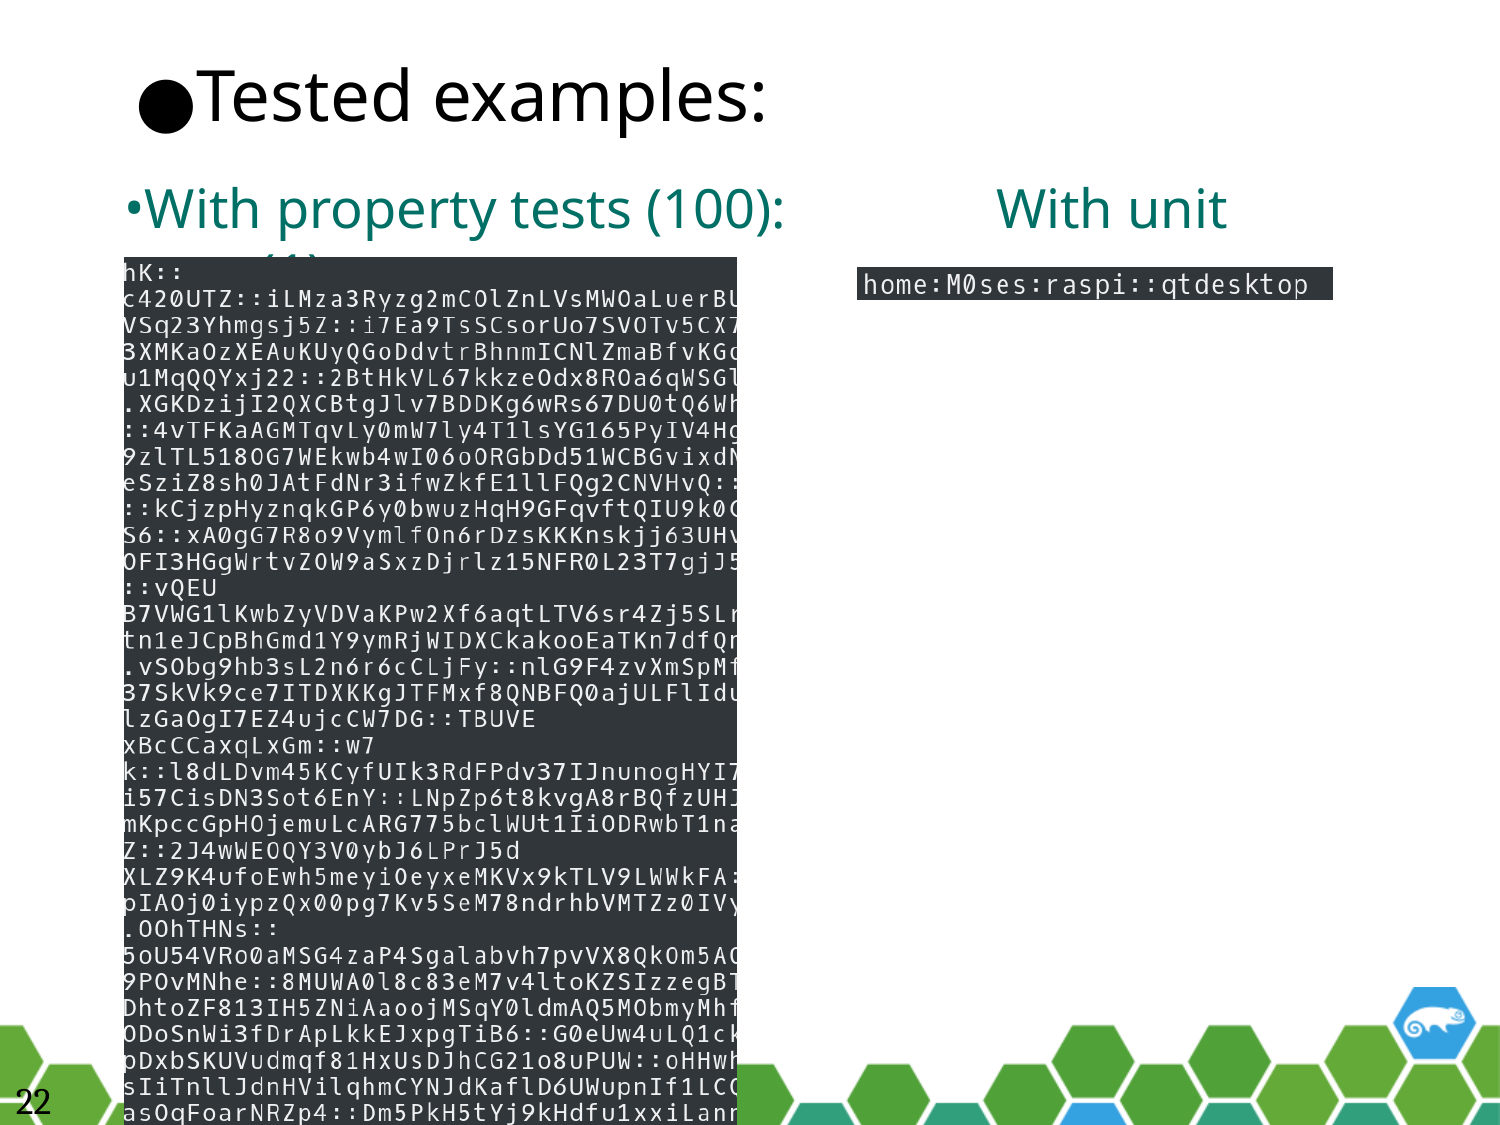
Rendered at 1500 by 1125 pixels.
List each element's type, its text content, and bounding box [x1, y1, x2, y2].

text_box Tested examples: [134, 12, 1371, 175]
picture [0, 257, 1500, 1125]
text_box With property tests (100): With unit tests (1): [124, 174, 1317, 258]
picture [857, 267, 1333, 301]
